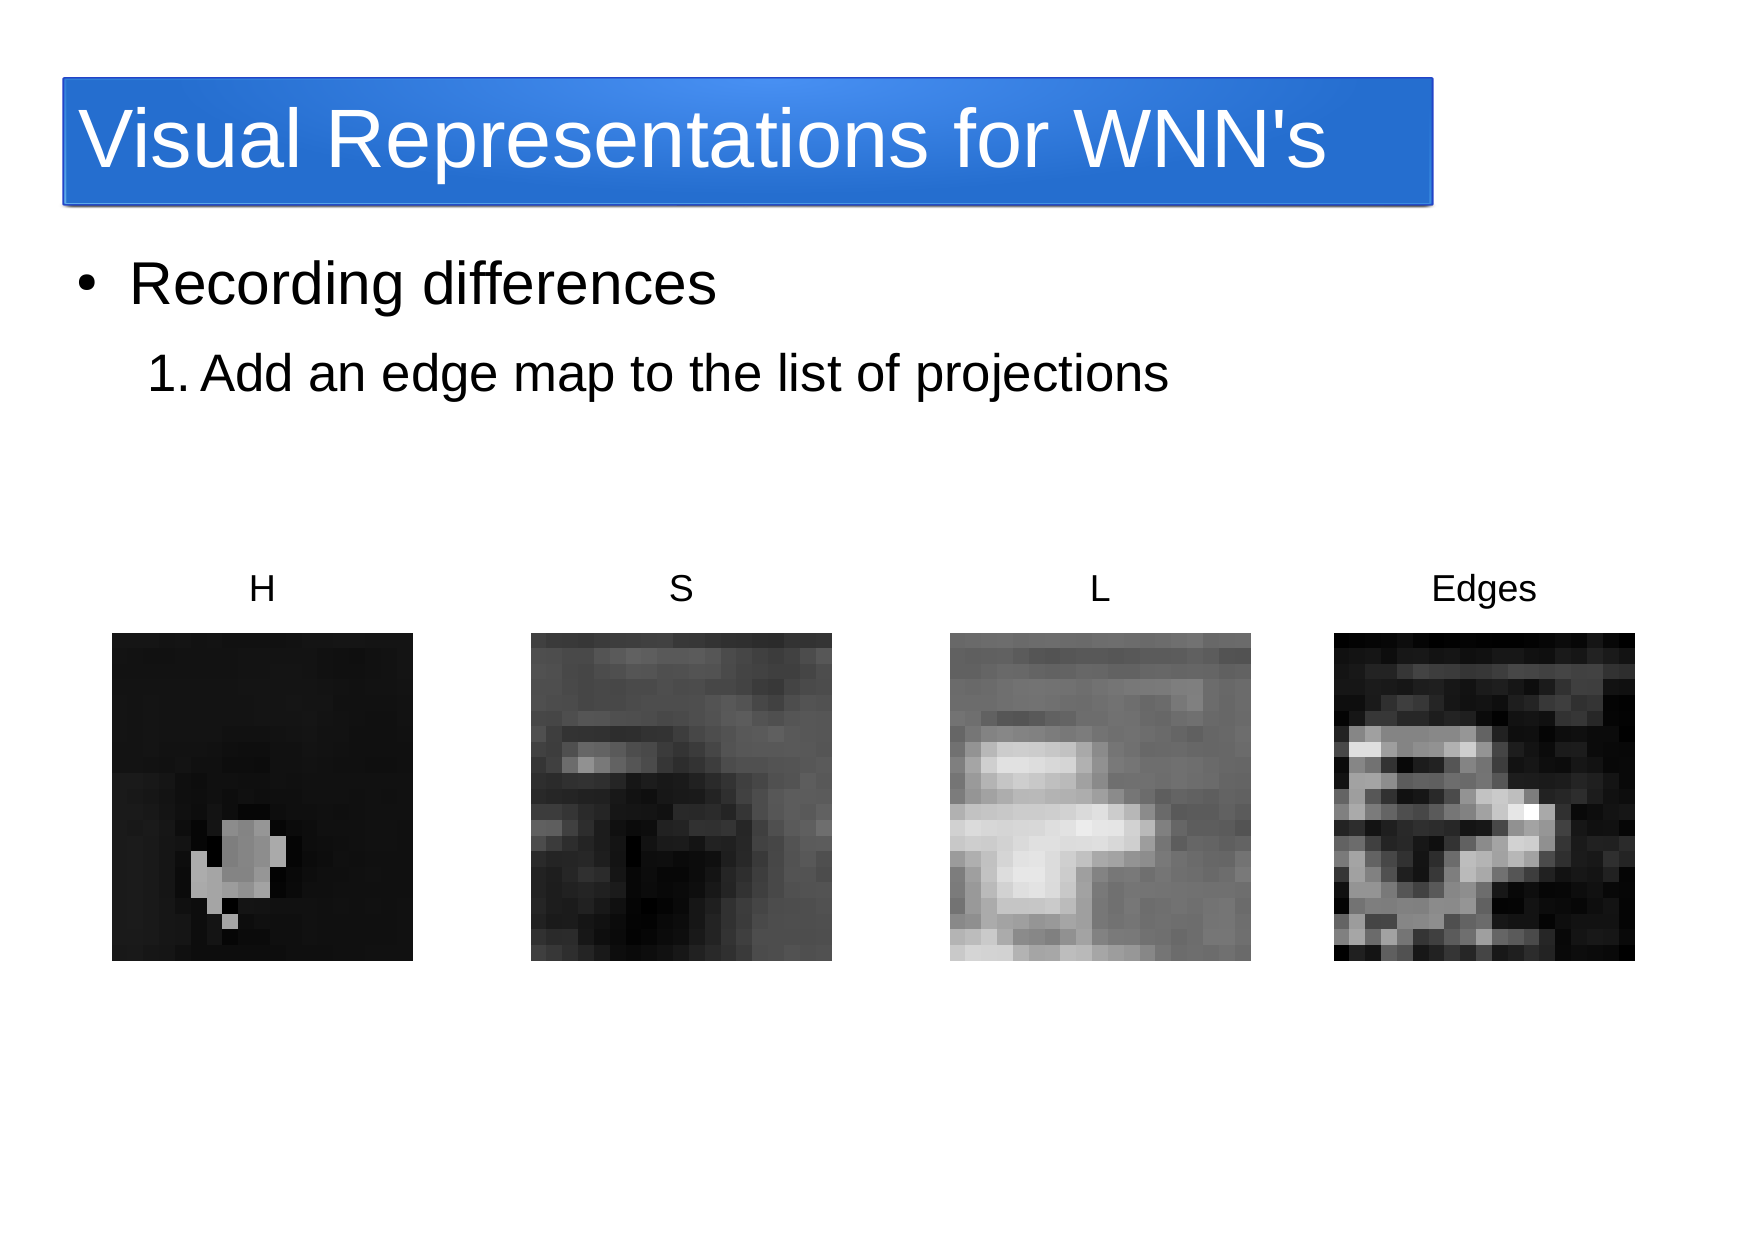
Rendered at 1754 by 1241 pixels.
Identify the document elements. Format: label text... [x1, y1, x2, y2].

text_box H [185, 560, 340, 618]
list Recording differences Add an edge map to the list of projections [58, 249, 1696, 461]
text_box S [604, 560, 759, 618]
picture [950, 633, 1251, 961]
title Visual Representations for WNN's [78, 80, 1429, 198]
picture [58, 77, 1439, 209]
text_box Edges [1407, 560, 1562, 618]
picture [112, 633, 413, 961]
text_box L [1023, 560, 1178, 618]
picture [1334, 633, 1635, 961]
picture [531, 633, 832, 961]
